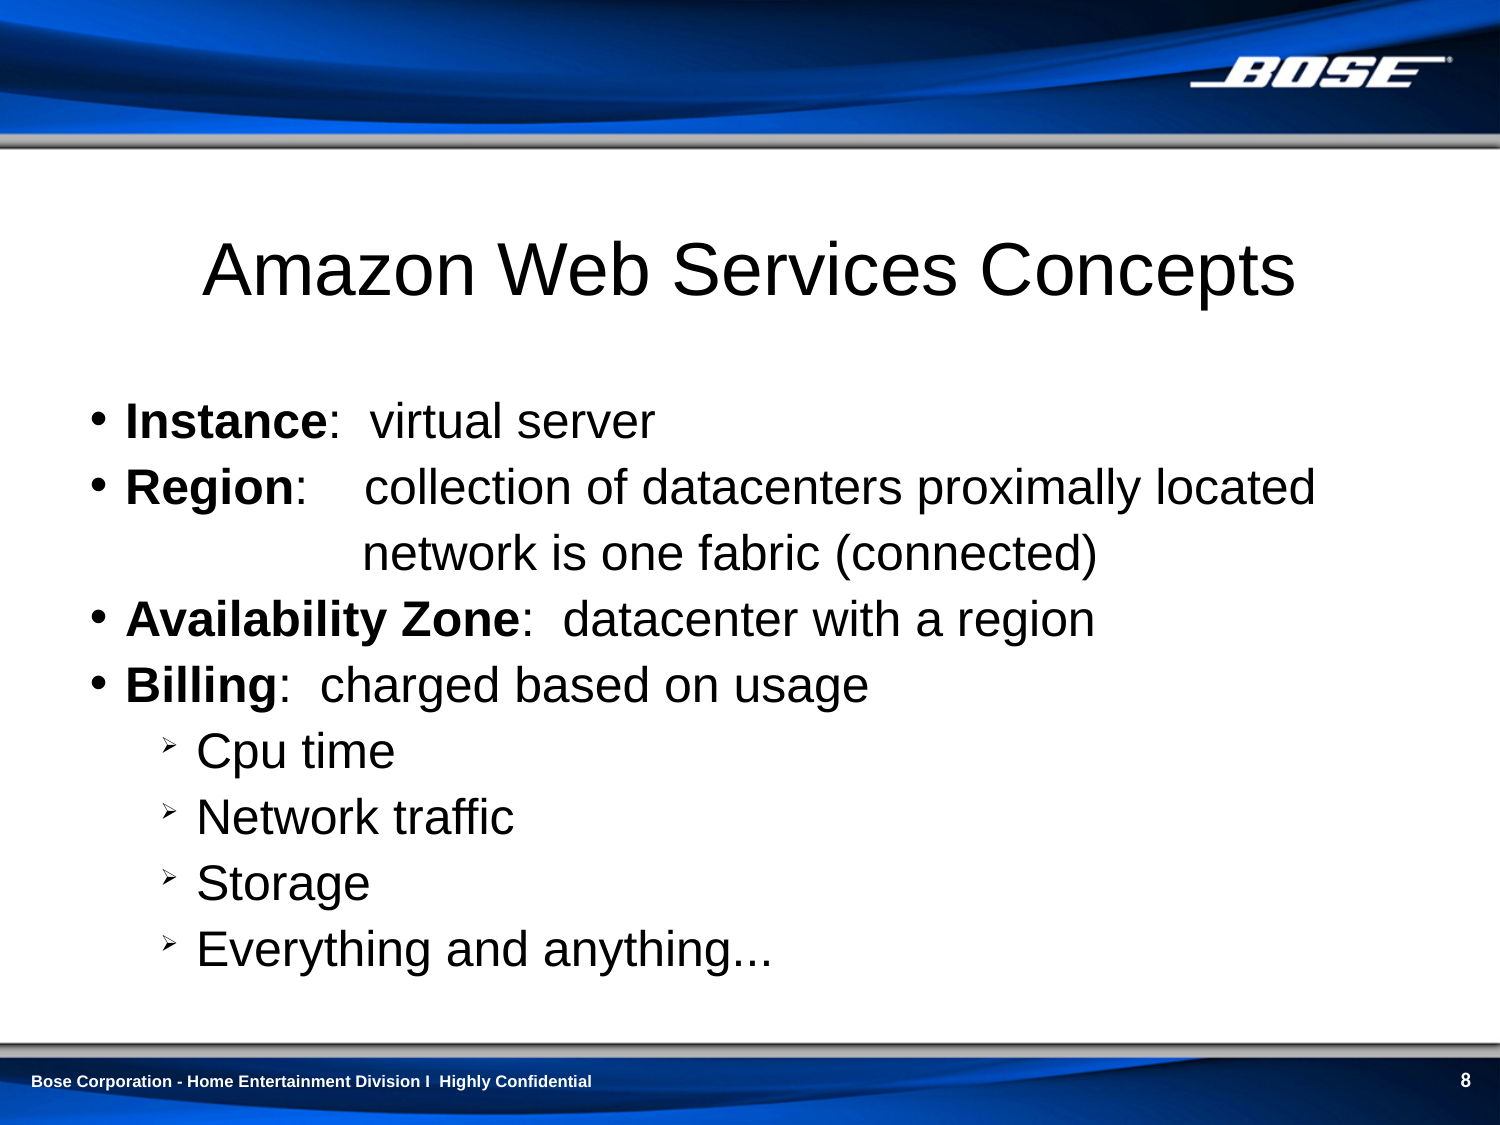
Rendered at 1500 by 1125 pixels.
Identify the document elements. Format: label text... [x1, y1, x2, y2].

picture [0, 0, 1500, 1125]
text_box Amazon Web Services Concepts [74, 185, 1425, 345]
text_box Instance: virtual server Region: collection of datacenters proximally located network is one fabric (connected) Availability Zone: datacenter with a region Billing: charged based on usage Cpu time Network traffic Storage Everything and anything... [74, 375, 1425, 1003]
